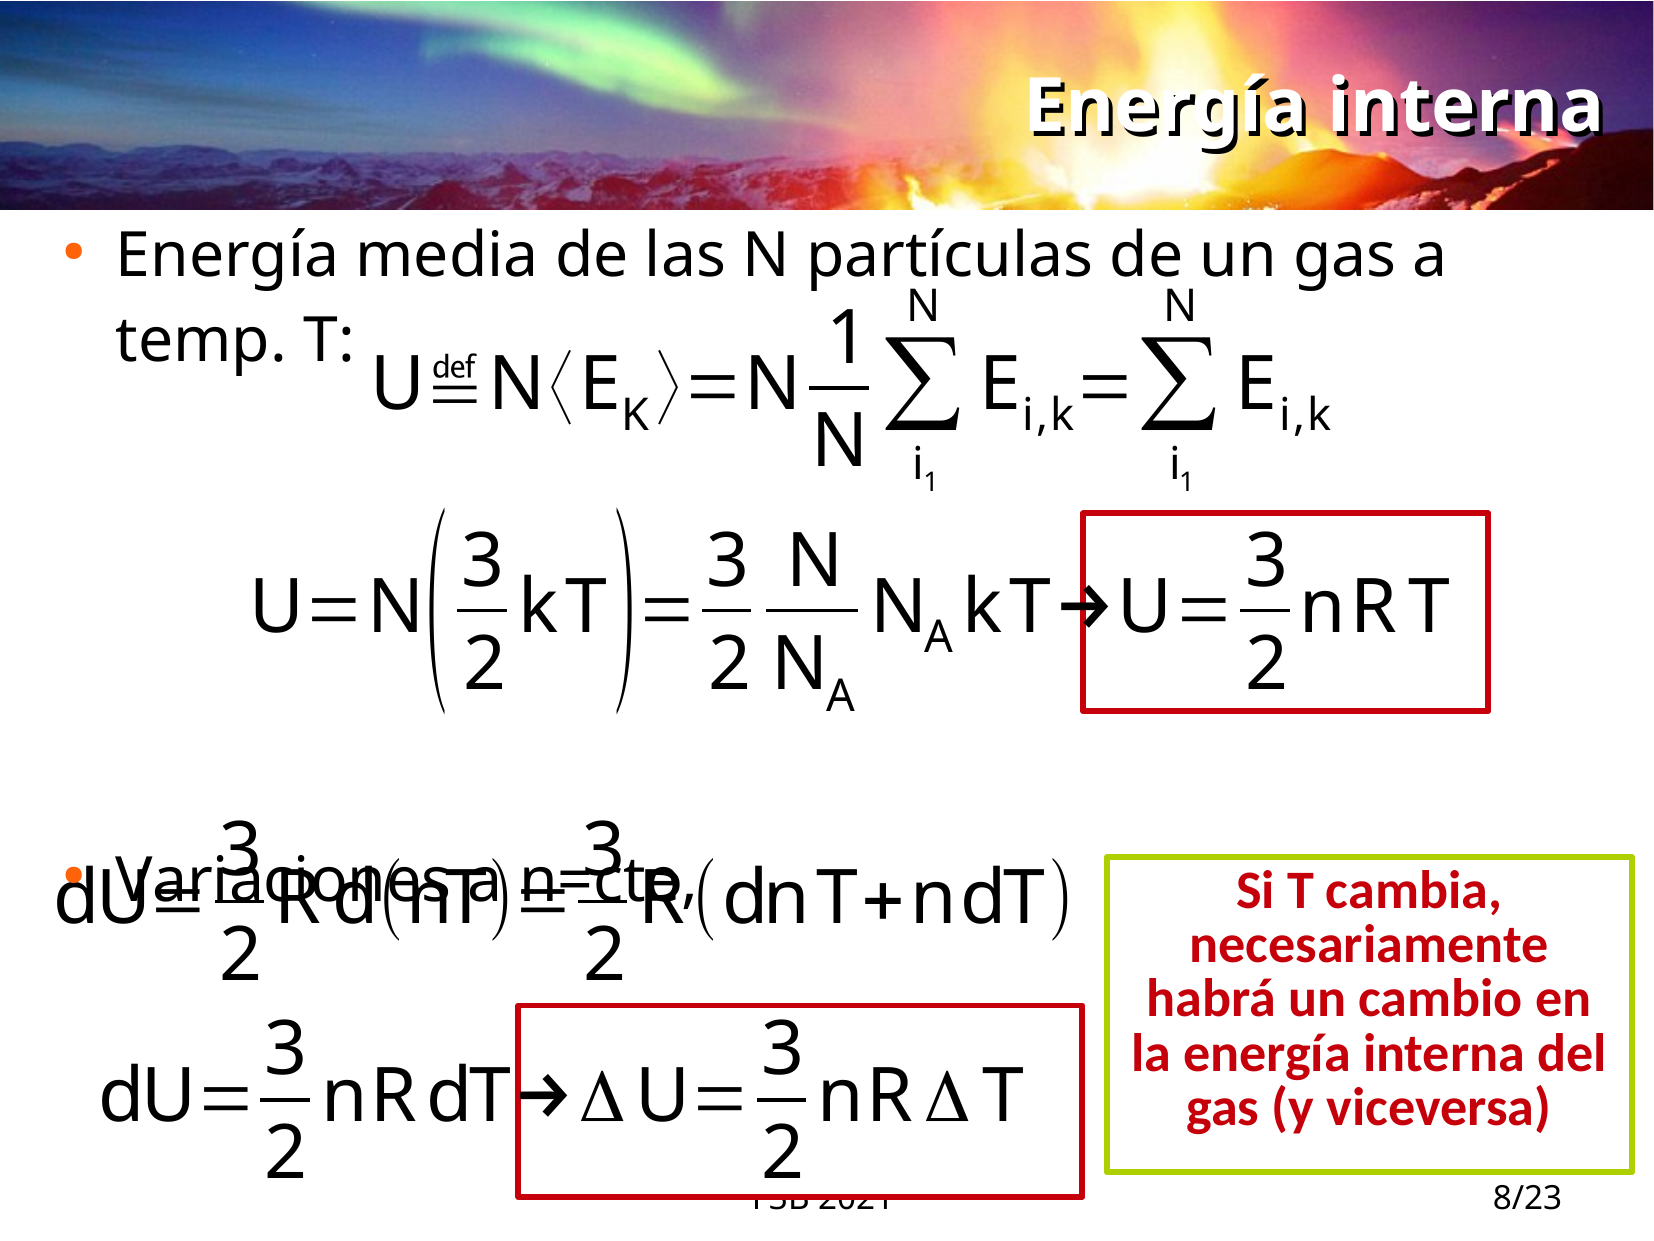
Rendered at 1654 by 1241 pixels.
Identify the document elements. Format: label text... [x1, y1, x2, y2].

title Energía interna [45, 15, 1606, 191]
list Energía media de las N partículas de un gas a temp. T: Variaciones a n=cte, [45, 210, 1606, 1216]
chart [243, 277, 1457, 722]
text_box Si T cambia, necesariamente habrá un cambio en la energía interna del gas (y viceversa) [1106, 857, 1632, 1173]
picture [0, 1, 1654, 210]
